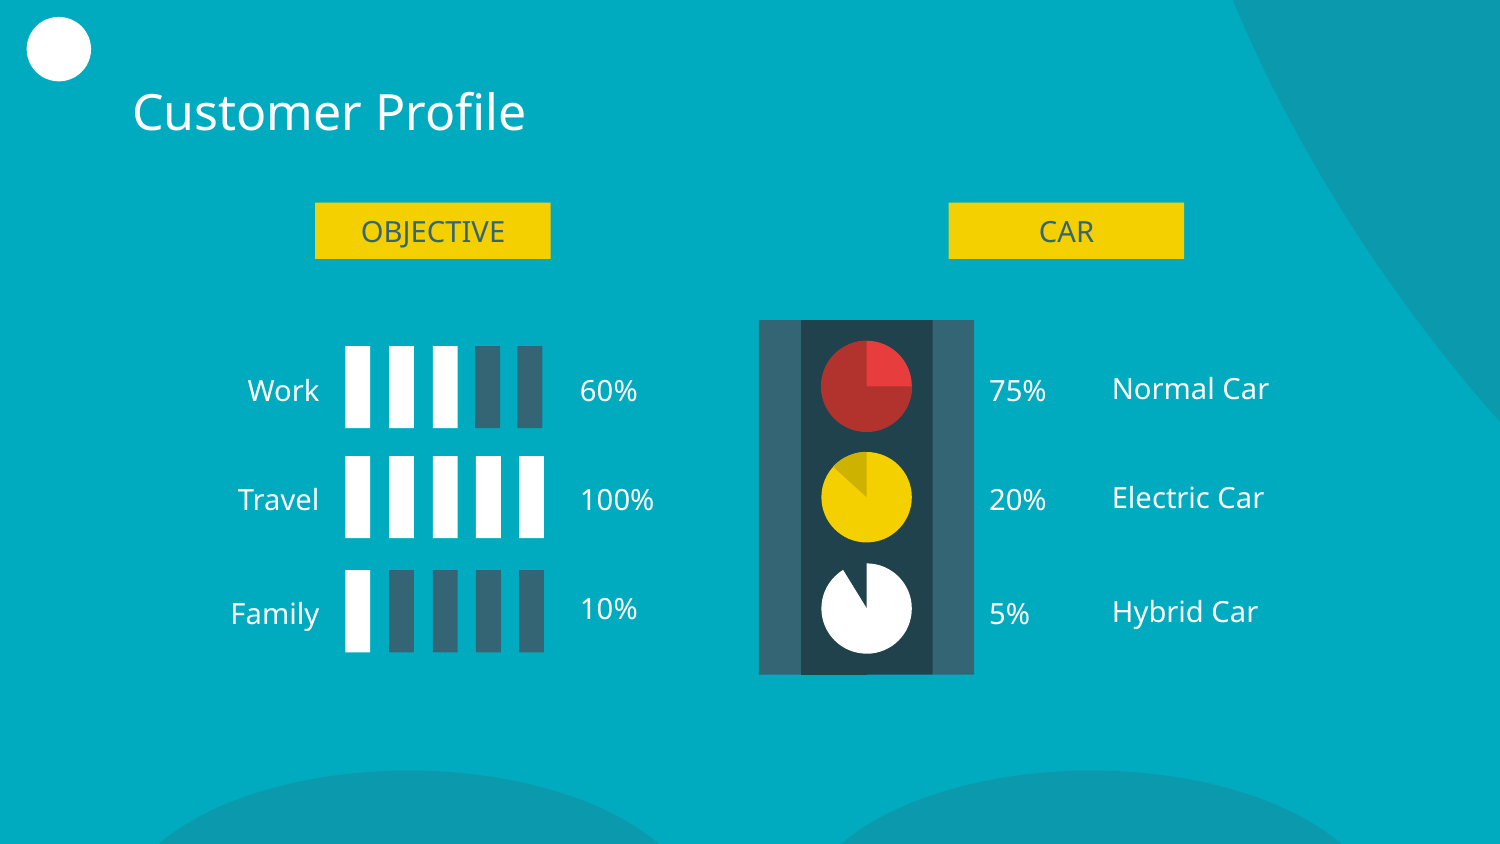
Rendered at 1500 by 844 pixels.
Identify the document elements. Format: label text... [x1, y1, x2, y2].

text_box Travel [135, 466, 335, 528]
text_box [519, 456, 544, 539]
text_box [345, 456, 371, 539]
text_box Electric Car [1096, 464, 1367, 526]
text_box [432, 570, 458, 653]
text_box 100% [564, 466, 713, 528]
text_box [475, 346, 501, 429]
text_box [519, 570, 544, 653]
text_box 20% [974, 466, 1097, 528]
text_box 5% [974, 580, 1097, 642]
text_box OBJECTIVE [315, 202, 551, 259]
text_box 10% [564, 575, 713, 637]
text_box Family [135, 580, 335, 642]
text_box [432, 456, 458, 539]
text_box [389, 456, 414, 539]
text_box 75% [974, 357, 1097, 419]
text_box Normal Car [1096, 355, 1367, 417]
title Customer Profile [116, 63, 1383, 158]
text_box [517, 346, 543, 429]
text_box [475, 570, 501, 653]
text_box [389, 570, 414, 653]
text_box 60% [564, 357, 713, 419]
text_box [27, 17, 91, 81]
text_box [389, 346, 414, 429]
text_box [432, 346, 458, 429]
text_box CAR [948, 202, 1185, 259]
text_box Work [135, 357, 335, 419]
text_box Hybrid Car [1096, 578, 1367, 640]
text_box [758, 320, 975, 675]
text_box [475, 456, 501, 539]
text_box [345, 346, 371, 429]
text_box [345, 570, 371, 653]
